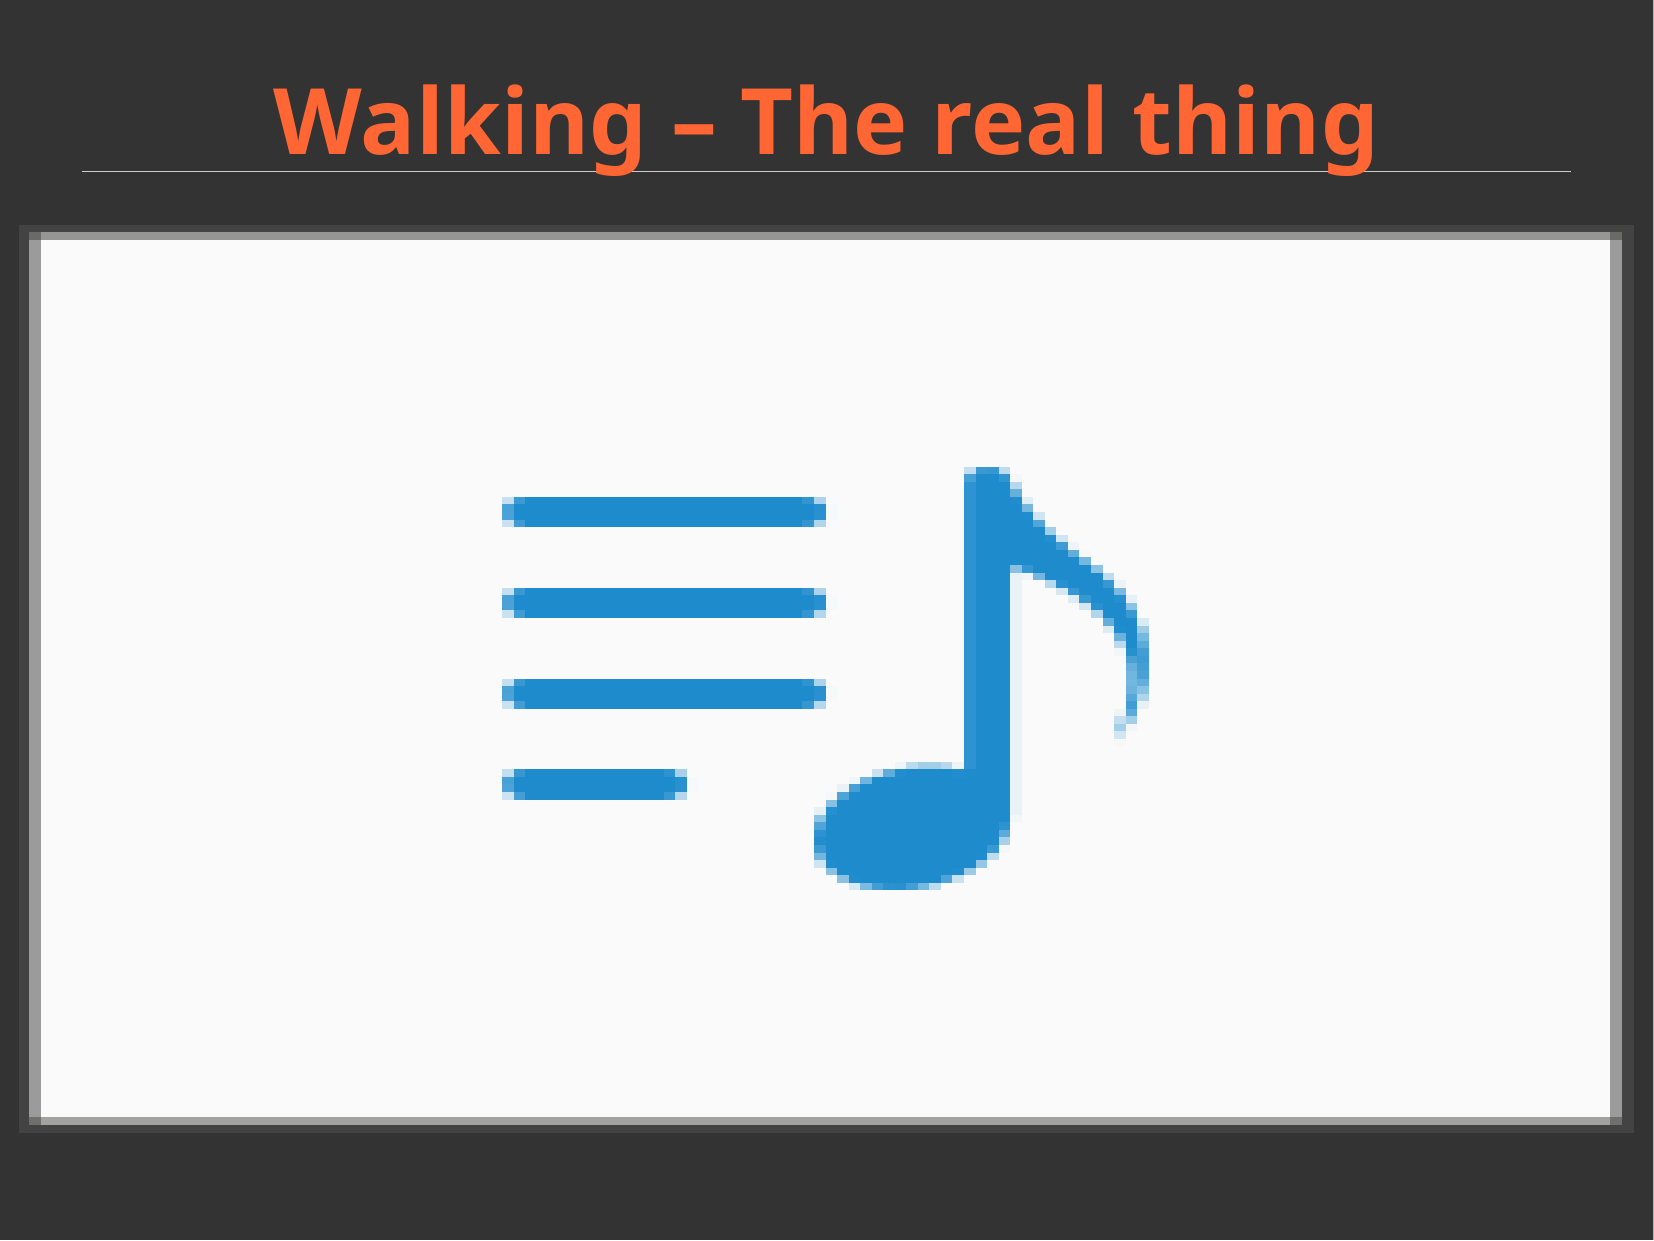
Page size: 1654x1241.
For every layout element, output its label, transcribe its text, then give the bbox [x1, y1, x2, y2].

text_box [17, 224, 1635, 1134]
title Walking – The real thing [82, 49, 1571, 189]
